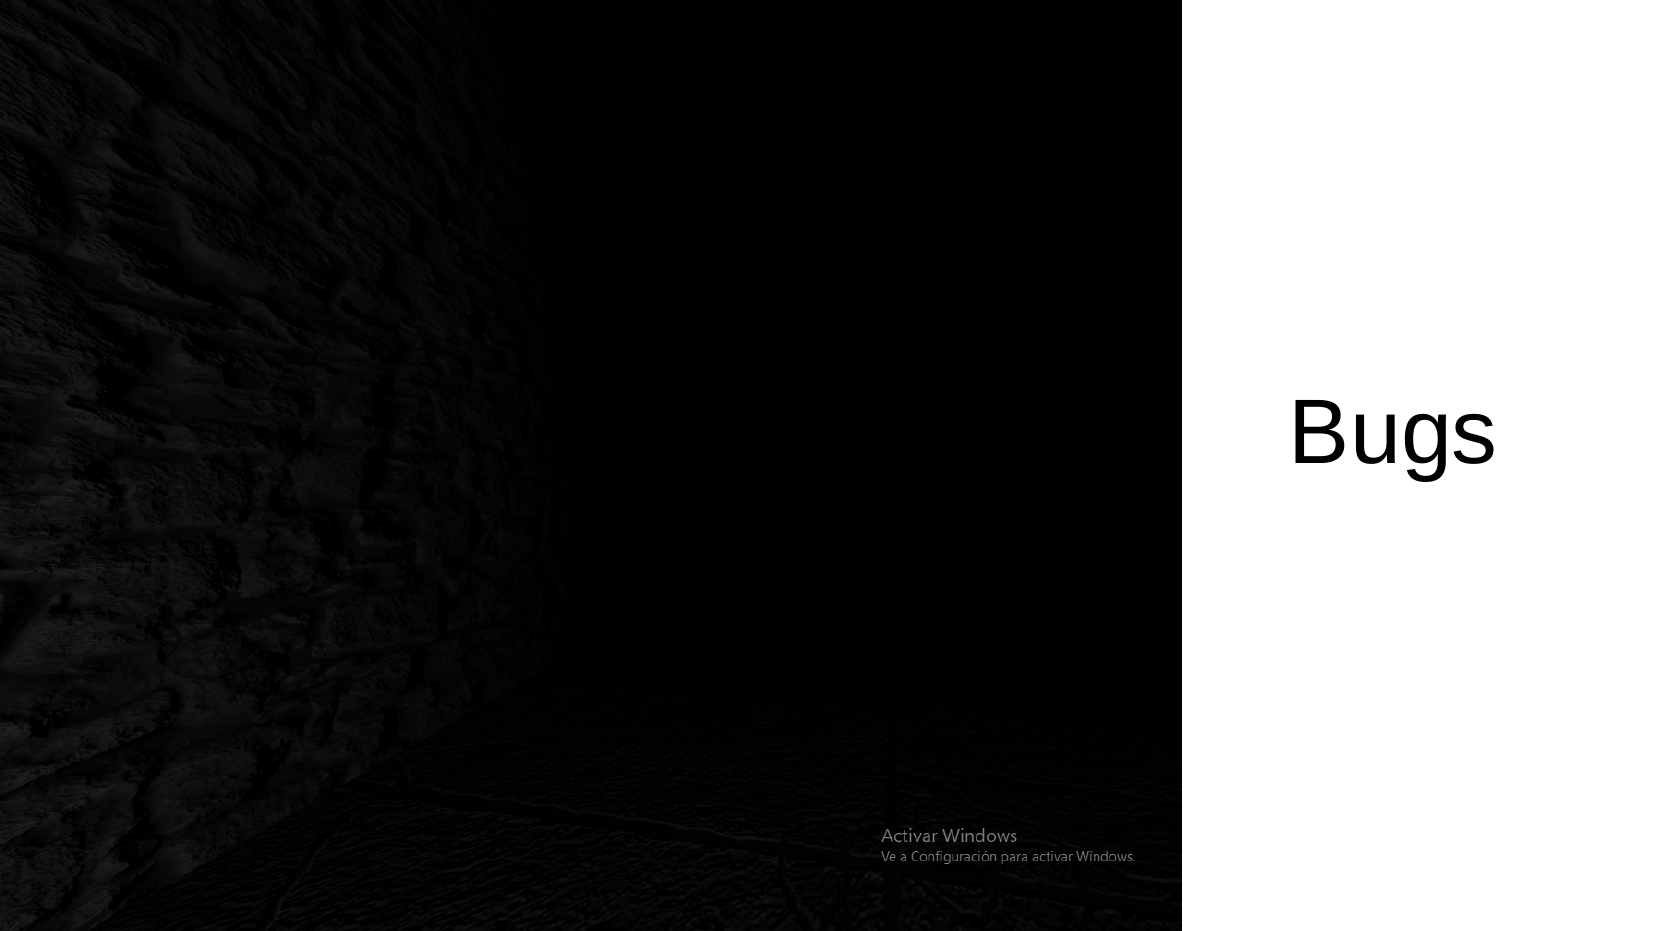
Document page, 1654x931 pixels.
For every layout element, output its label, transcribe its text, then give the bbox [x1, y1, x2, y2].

title Bugs [1182, 354, 1654, 510]
picture [0, 0, 1182, 931]
